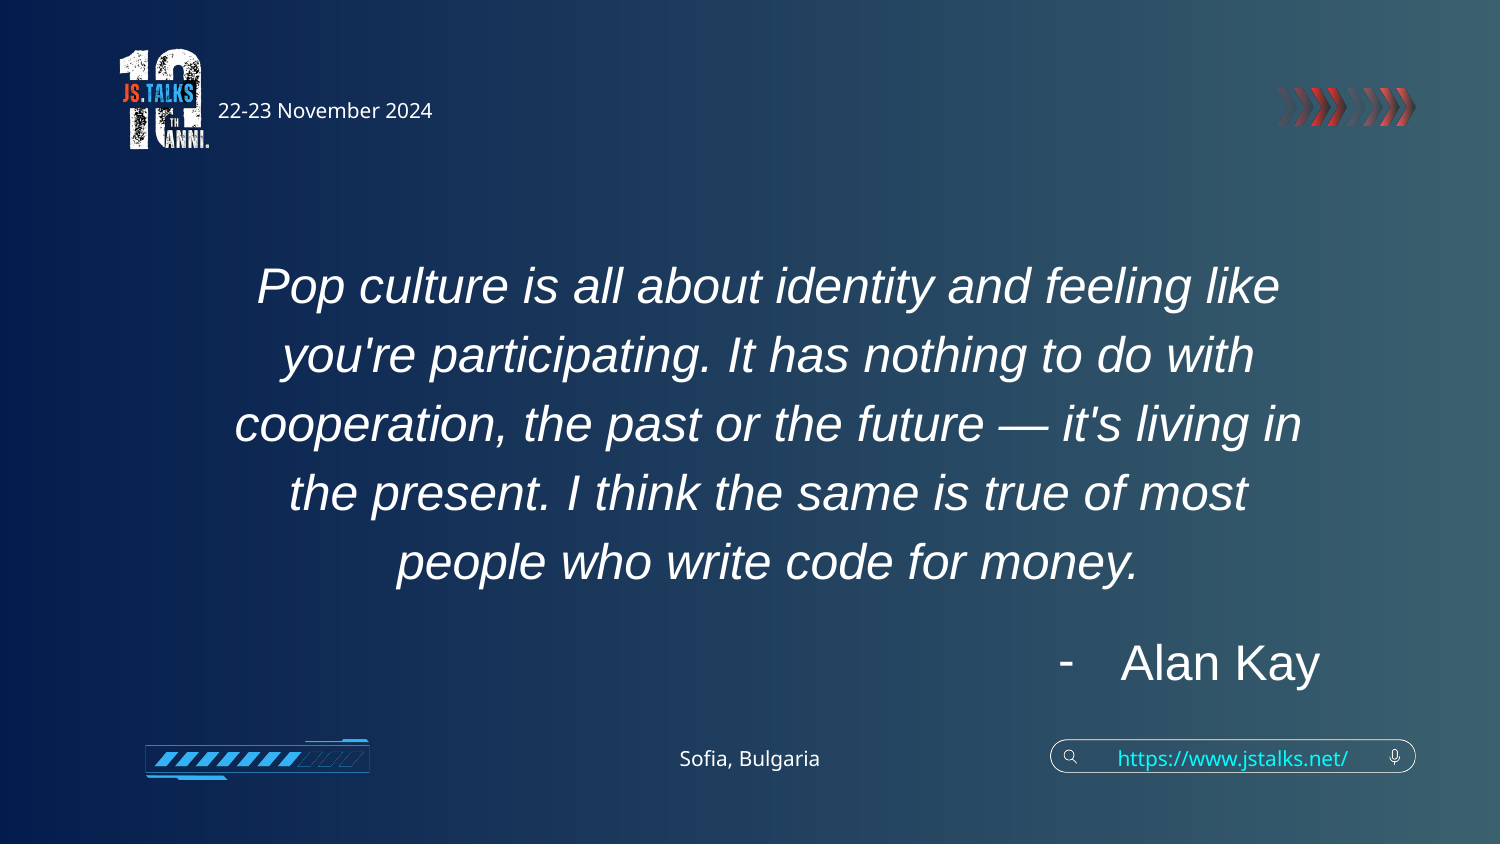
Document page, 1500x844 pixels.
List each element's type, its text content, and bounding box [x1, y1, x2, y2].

text_box Pop culture is all about identity and feeling like you're participating. It has nothing to do with cooperation, the past or the future — it's living in the present. I think the same is true of most people who write code for money. Alan Kay [217, 244, 1321, 690]
text_box [1277, 88, 1416, 126]
text_box Sofia, Bulgaria [654, 744, 846, 772]
text_box 22-23 November 2024 [217, 95, 507, 123]
text_box [145, 739, 370, 780]
text_box [65, 0, 258, 231]
text_box [1050, 739, 1416, 773]
text_box https://www.jstalks.net/ [1103, 744, 1362, 772]
